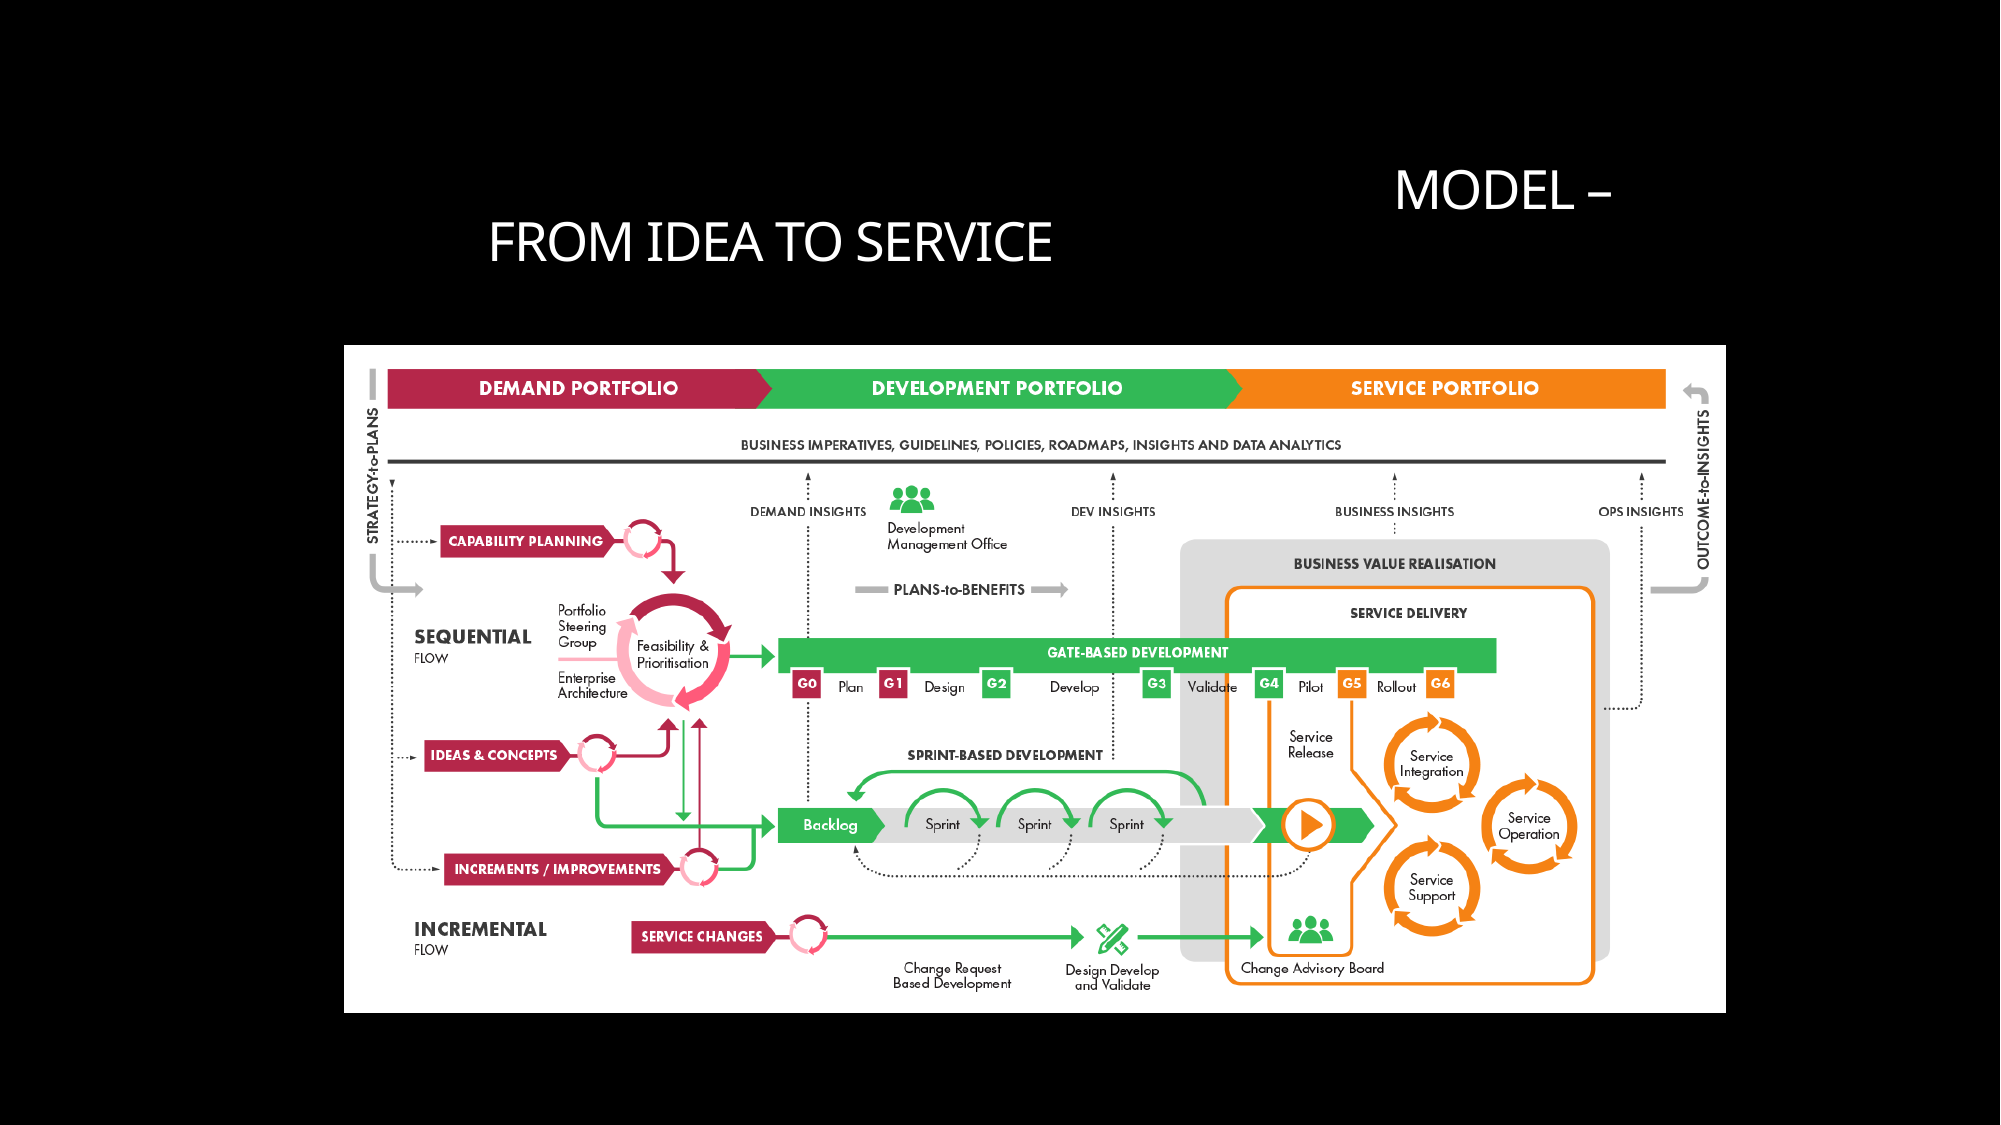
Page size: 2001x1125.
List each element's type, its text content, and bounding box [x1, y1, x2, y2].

text_box Business Technology Operating model – from idea to service [487, 161, 1711, 300]
picture [344, 345, 1726, 1013]
